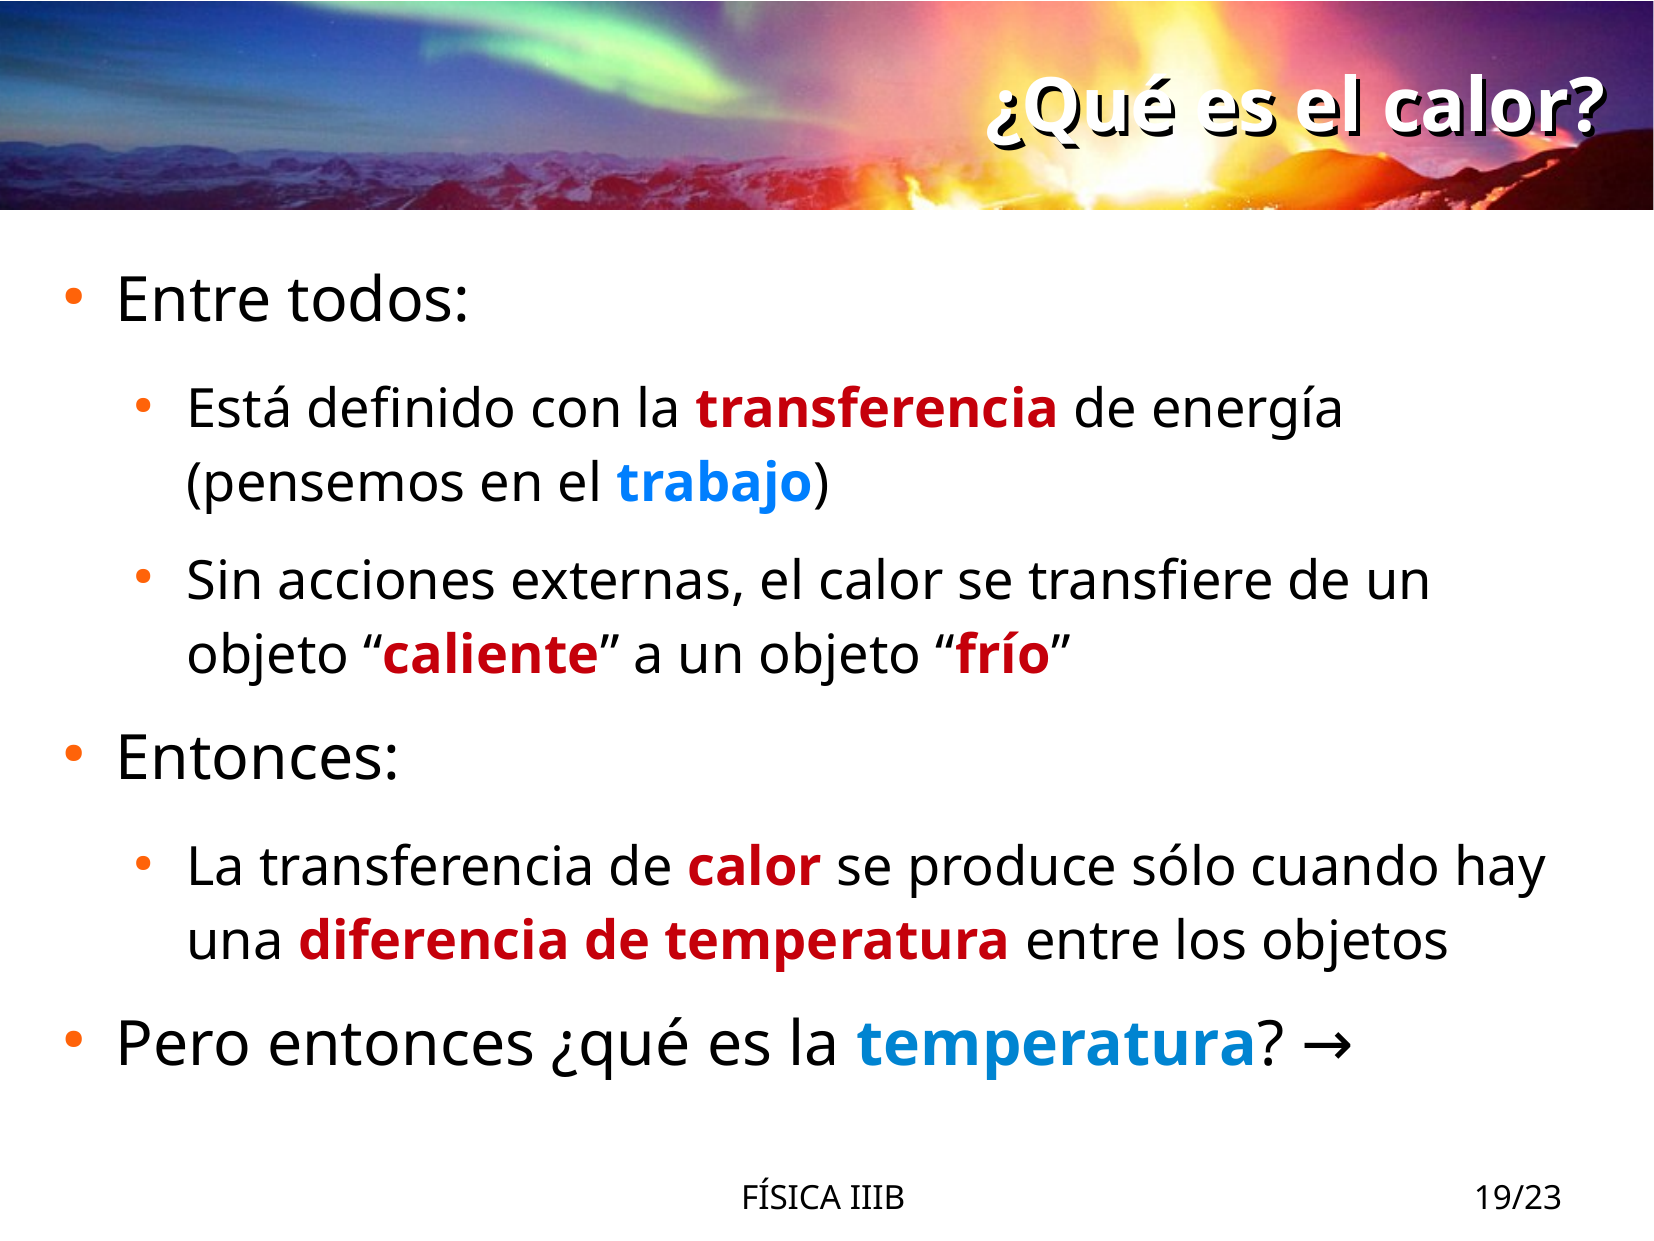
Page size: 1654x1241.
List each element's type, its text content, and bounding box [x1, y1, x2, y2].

list Entre todos: Está definido con la transferencia de energía (pensemos en el trabajo) Sin acciones externas, el calor se transfiere de un objeto “caliente” a un objeto “frío” Entonces: La transferencia de calor se produce sólo cuando hay una diferencia de temperatura entre los objetos Pero entonces ¿qué es la temperatura? → [45, 255, 1606, 1156]
title ¿Qué es el calor? [45, 15, 1606, 191]
picture [0, 1, 1654, 210]
